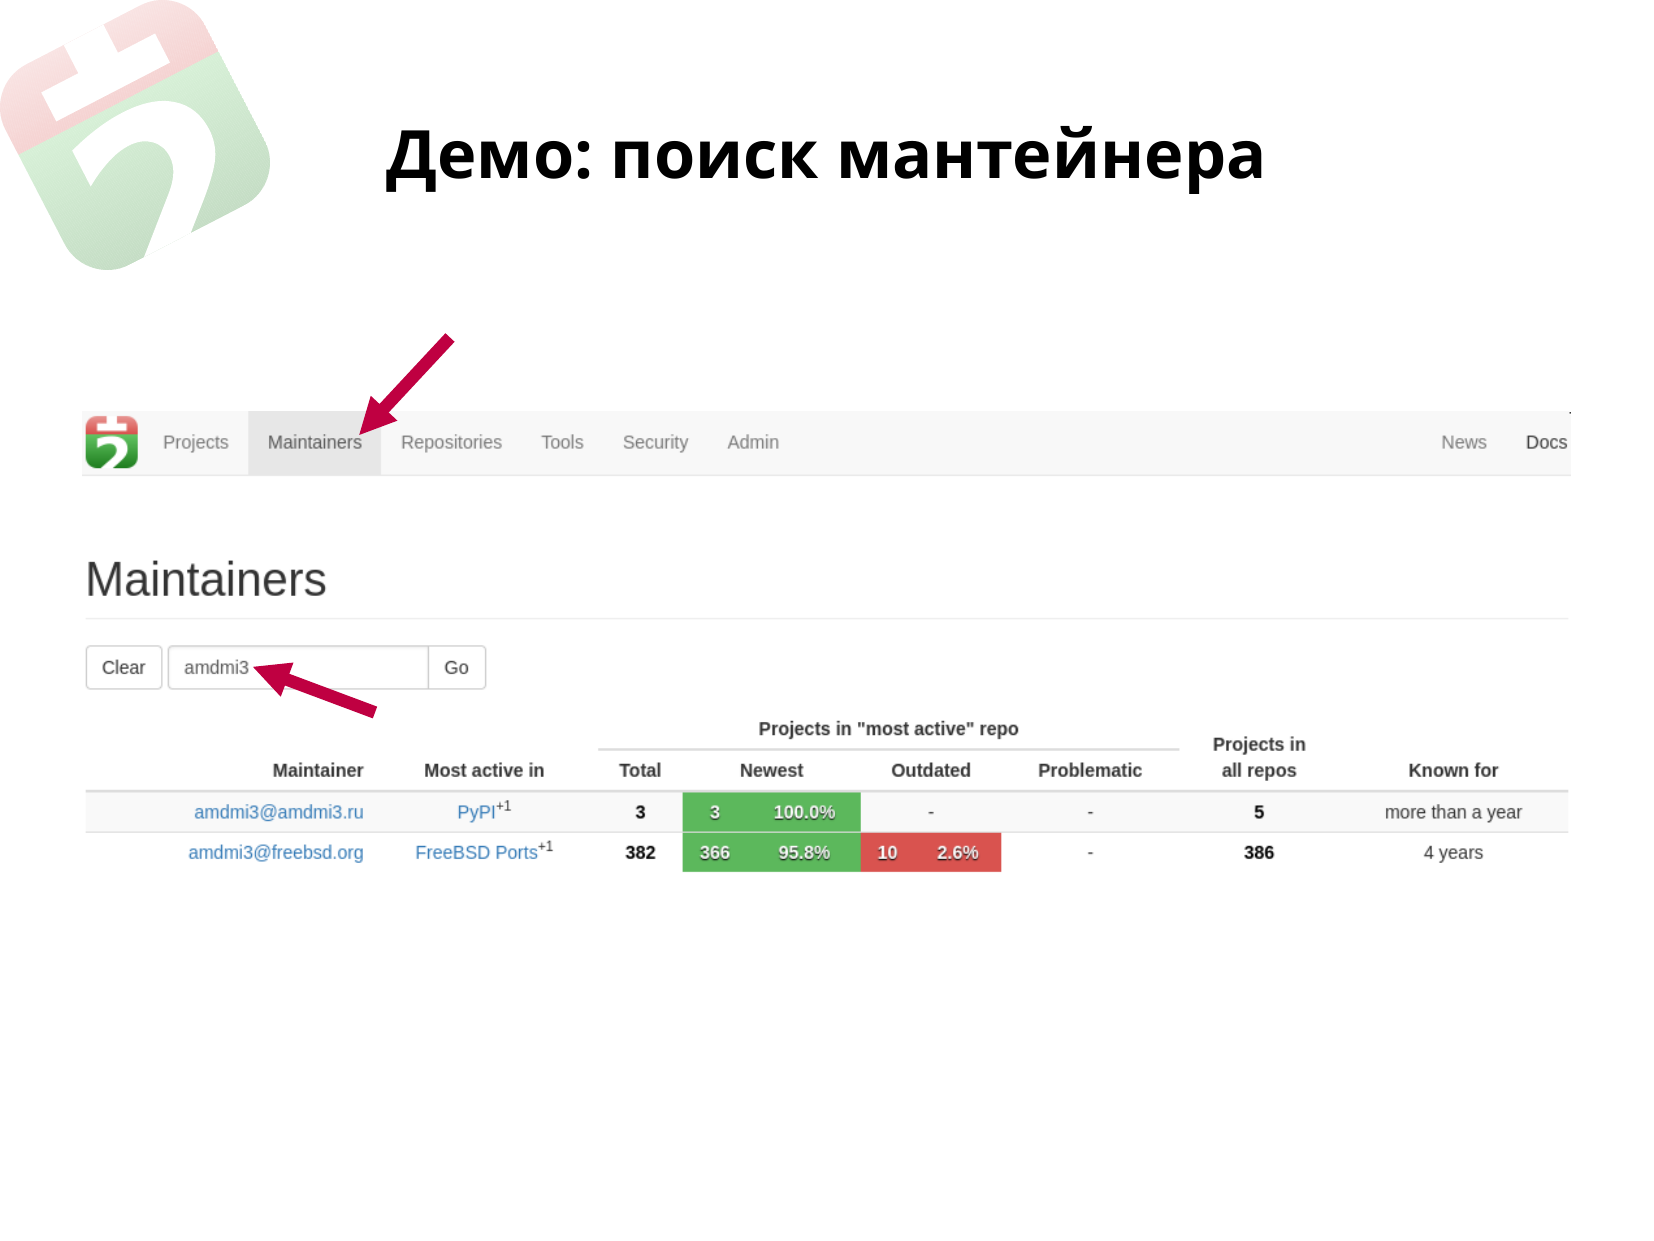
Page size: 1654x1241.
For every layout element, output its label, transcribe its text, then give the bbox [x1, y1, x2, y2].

picture [82, 411, 1571, 889]
title Демо: поиск мантейнера [82, 49, 1571, 257]
